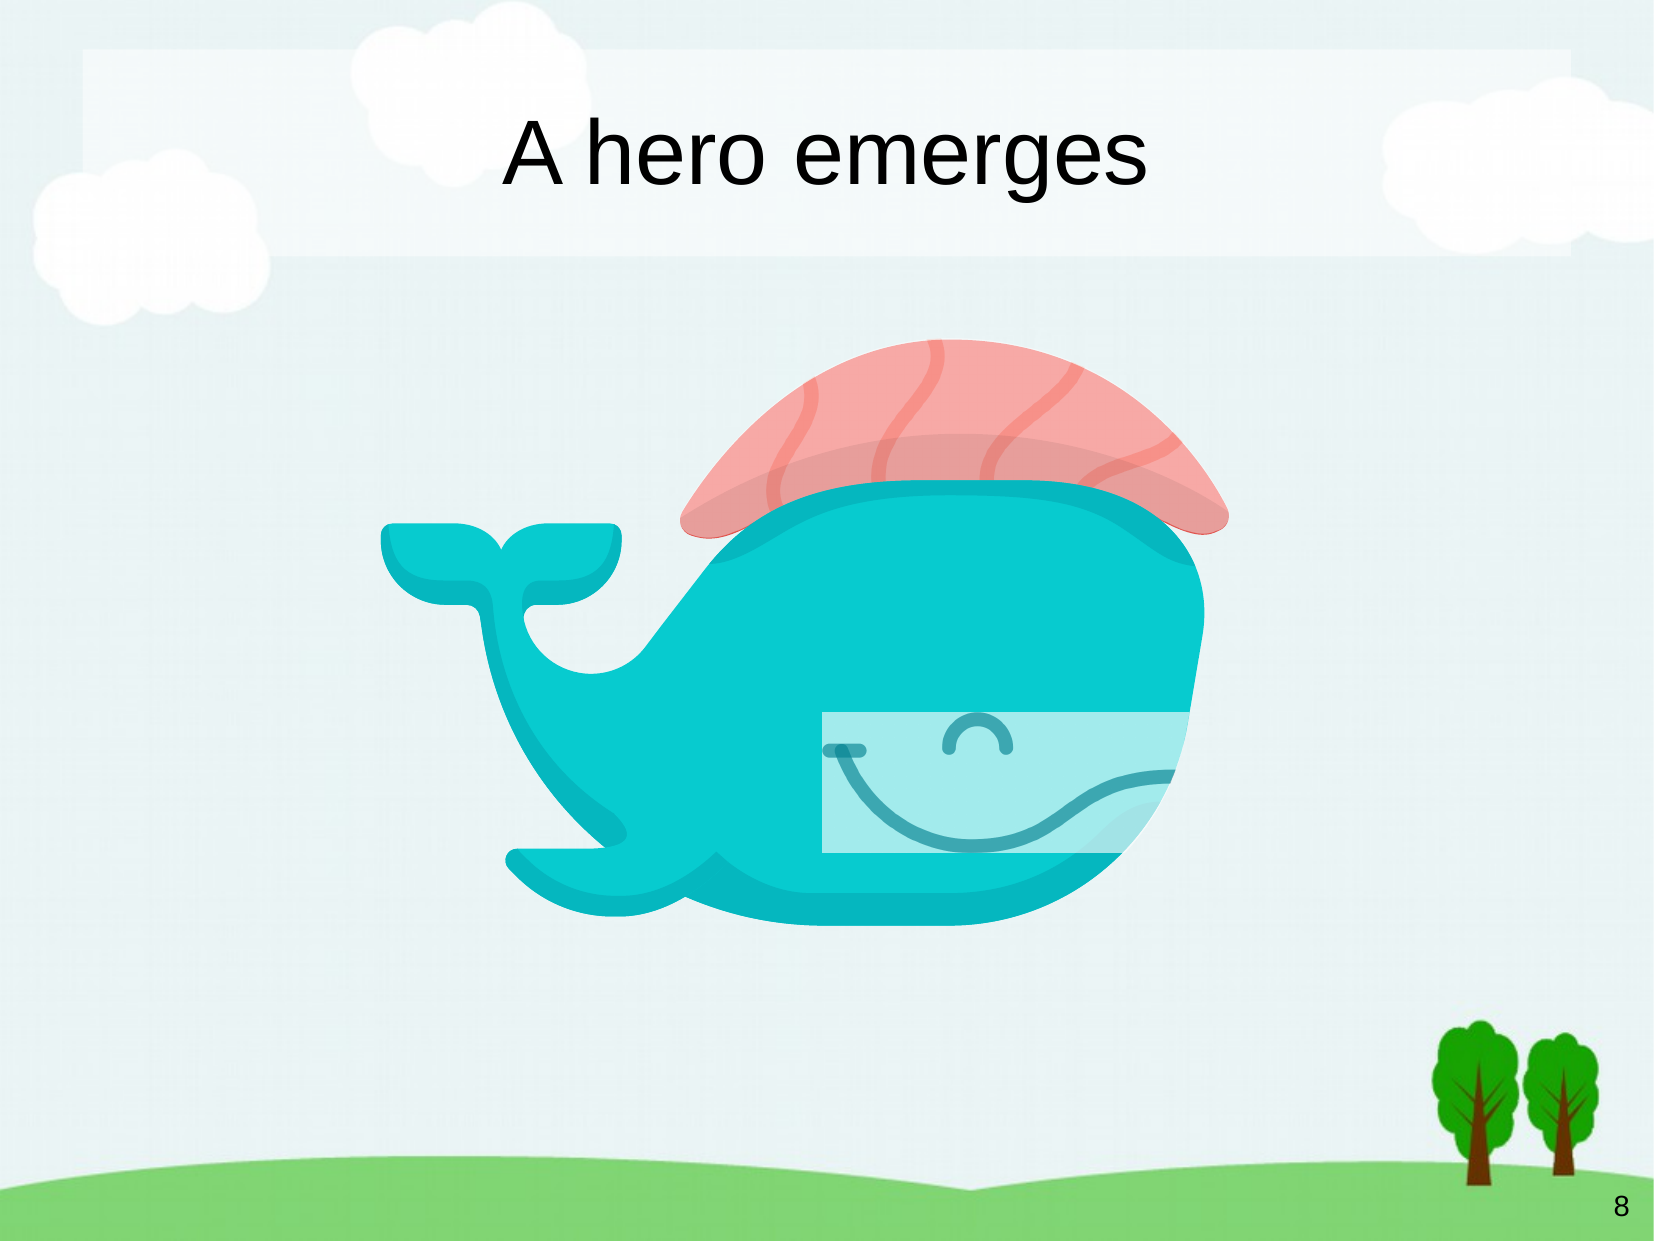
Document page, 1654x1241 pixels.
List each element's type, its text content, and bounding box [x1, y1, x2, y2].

title A hero emerges [82, 49, 1571, 257]
picture [0, 0, 1654, 1241]
